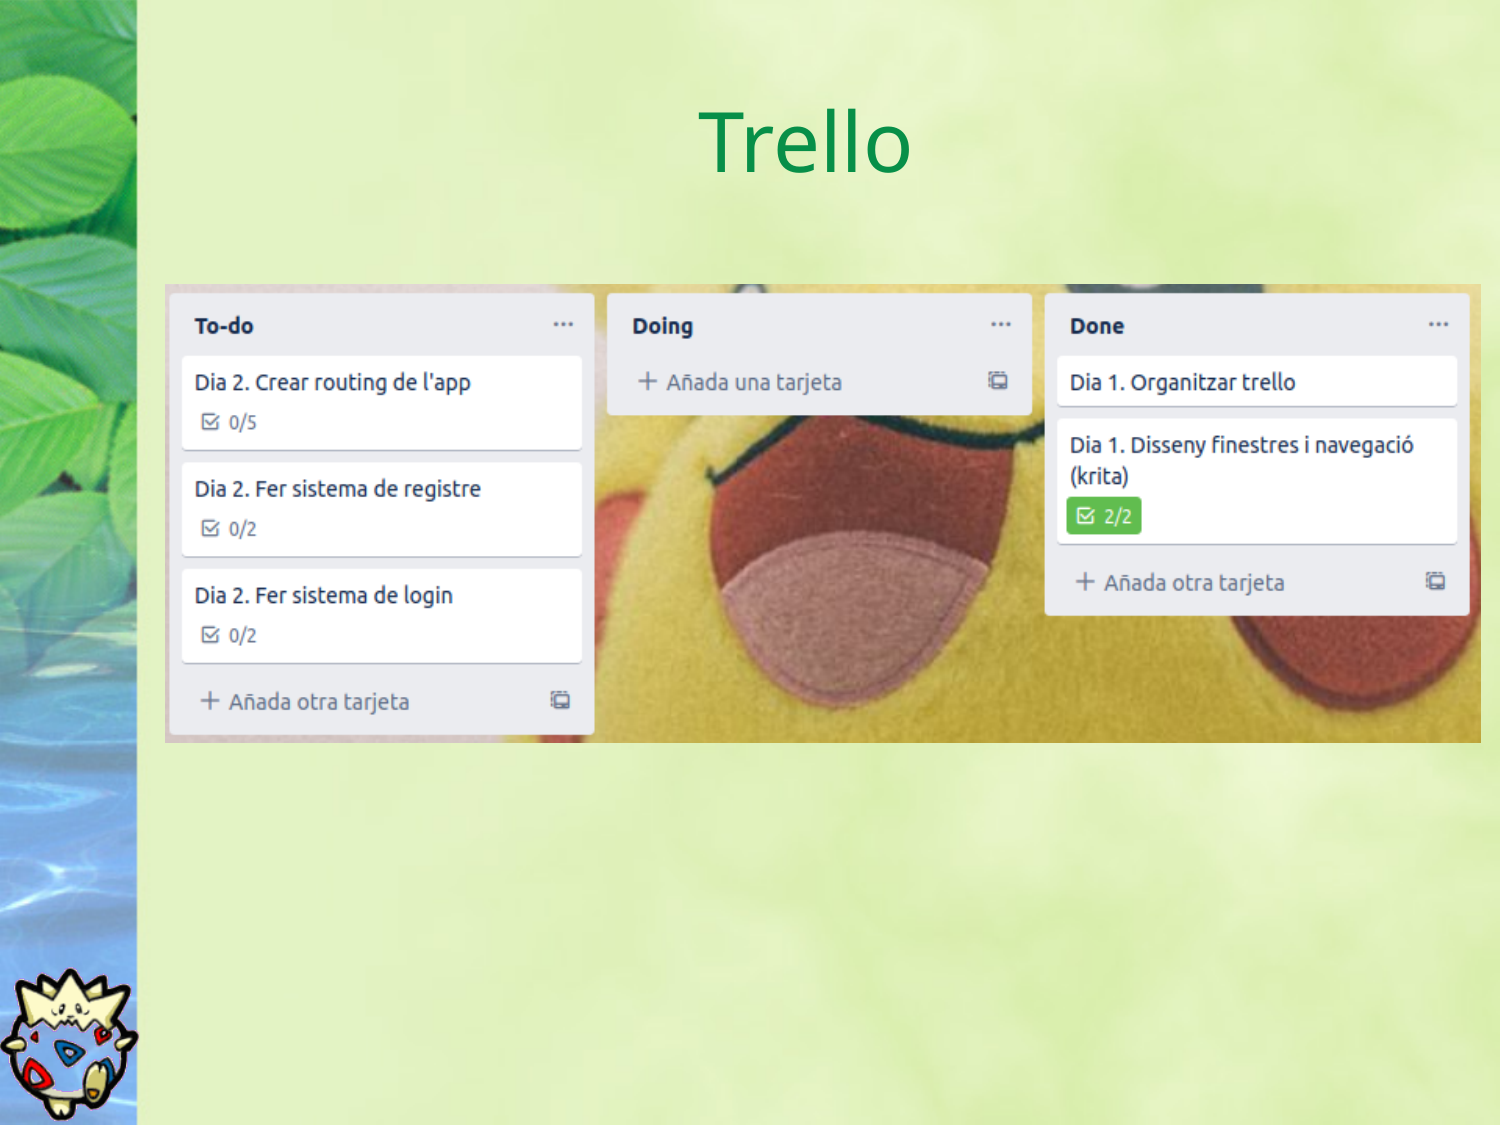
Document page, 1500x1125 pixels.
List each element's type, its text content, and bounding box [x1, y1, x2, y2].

title Trello [187, 45, 1425, 233]
picture [0, 0, 1500, 1125]
